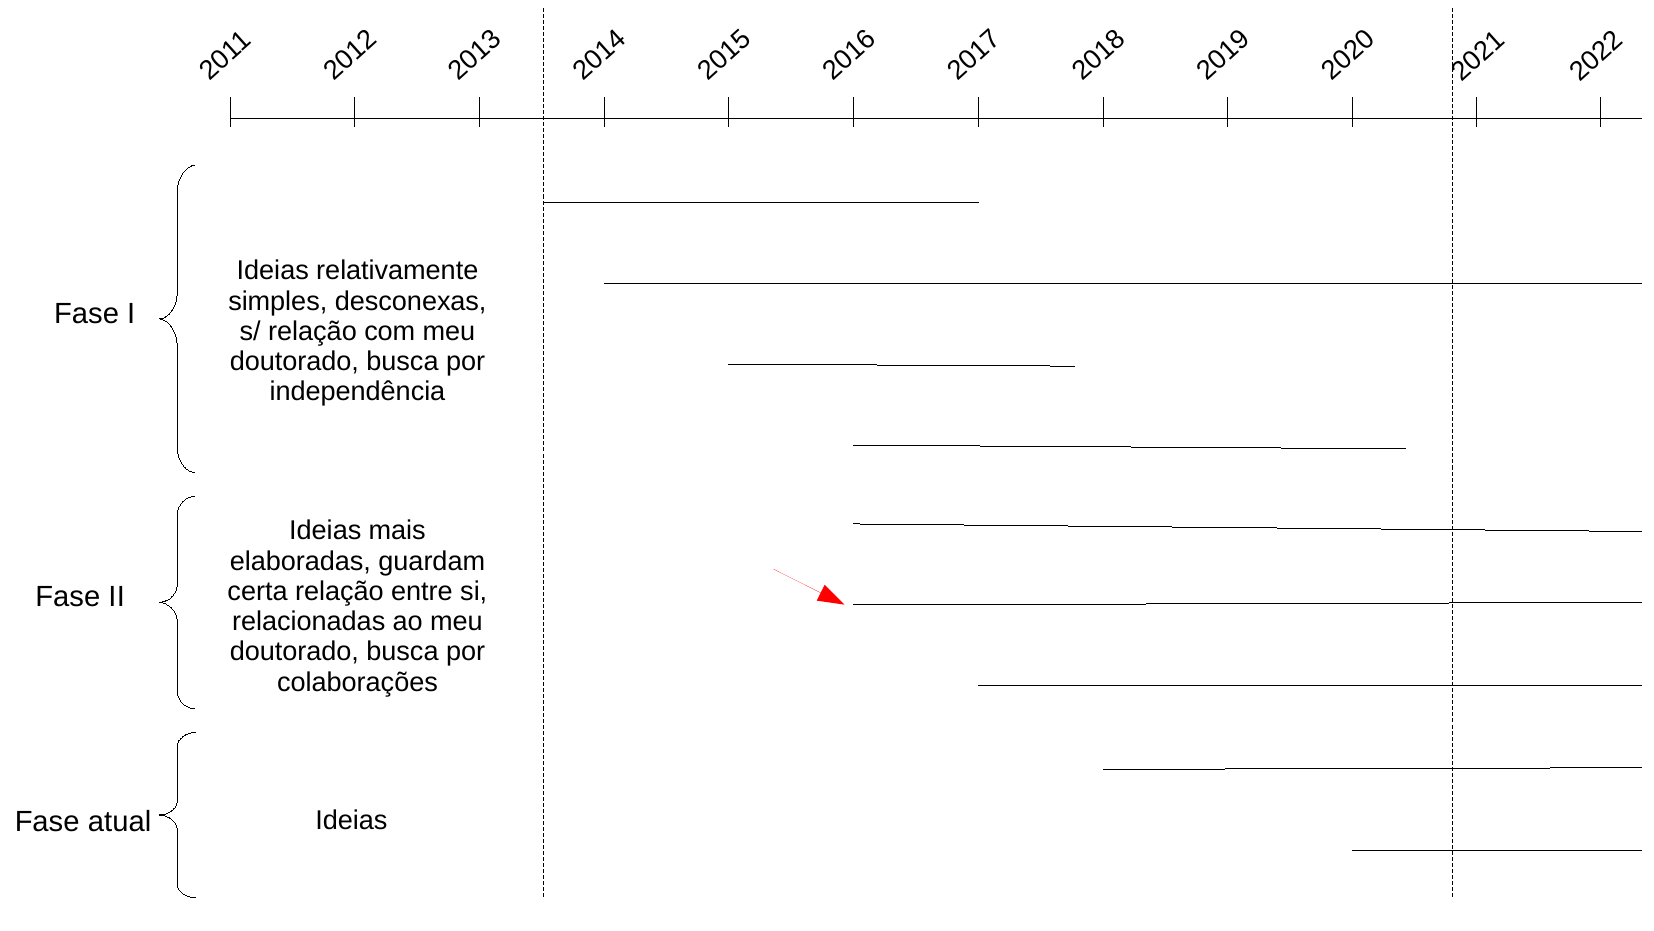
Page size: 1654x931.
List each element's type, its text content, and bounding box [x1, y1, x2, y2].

text_box Fase atual [0, 797, 213, 897]
text_box Ideias [277, 797, 426, 857]
text_box [590, 147, 886, 211]
text_box 2021 [1429, 8, 1526, 102]
text_box [1086, 714, 1654, 931]
text_box 2017 [924, 8, 1022, 102]
text_box 2019 [1174, 8, 1272, 102]
text_box 2018 [1049, 8, 1147, 102]
text_box [584, 230, 1654, 612]
text_box 2016 [800, 8, 897, 102]
text_box 2014 [550, 8, 648, 102]
text_box 2020 [1299, 8, 1397, 102]
text_box Ideias mais elaboradas, guardam certa relação entre si, relacionadas ao meu doutorado, busca por colaborações [200, 507, 514, 705]
text_box Fase II [20, 572, 192, 672]
text_box Ideias relativamente simples, desconexas, s/ relação com meu doutorado, busca por independência [200, 248, 514, 415]
text_box 2022 [1547, 8, 1645, 102]
text_box 2013 [425, 8, 523, 102]
text_box [968, 632, 1654, 695]
text_box 2012 [301, 8, 398, 102]
text_box Fase I [39, 289, 151, 337]
text_box 2011 [177, 8, 273, 101]
text_box 2015 [675, 8, 773, 102]
